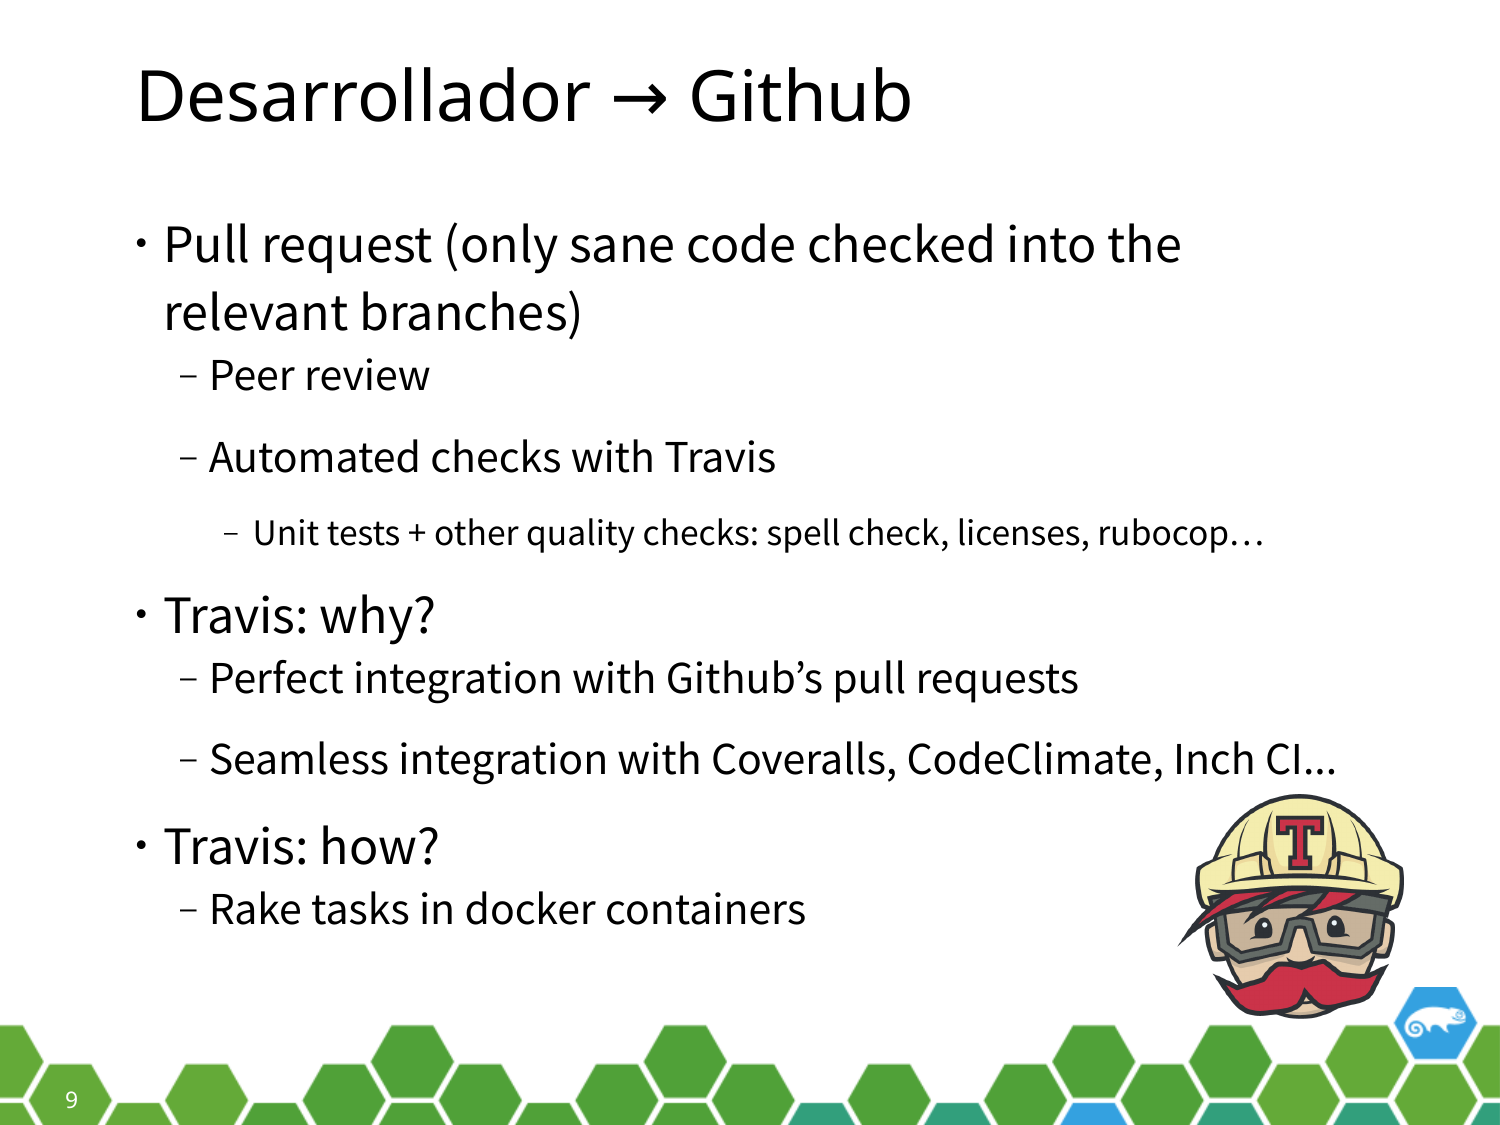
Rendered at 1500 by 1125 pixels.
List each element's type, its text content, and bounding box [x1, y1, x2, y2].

list Pull request (only sane code checked into the relevant branches) Peer review Automated checks with Travis Unit tests + other quality checks: spell check, licenses, rubocop… Travis: why? Perfect integration with Github’s pull requests Seamless integration with Coveralls, CodeClimate, Inch CI... Travis: how? Rake tasks in docker containers [135, 208, 1372, 862]
title Desarrollador → Github [135, 12, 1372, 175]
picture [0, 794, 1500, 1125]
